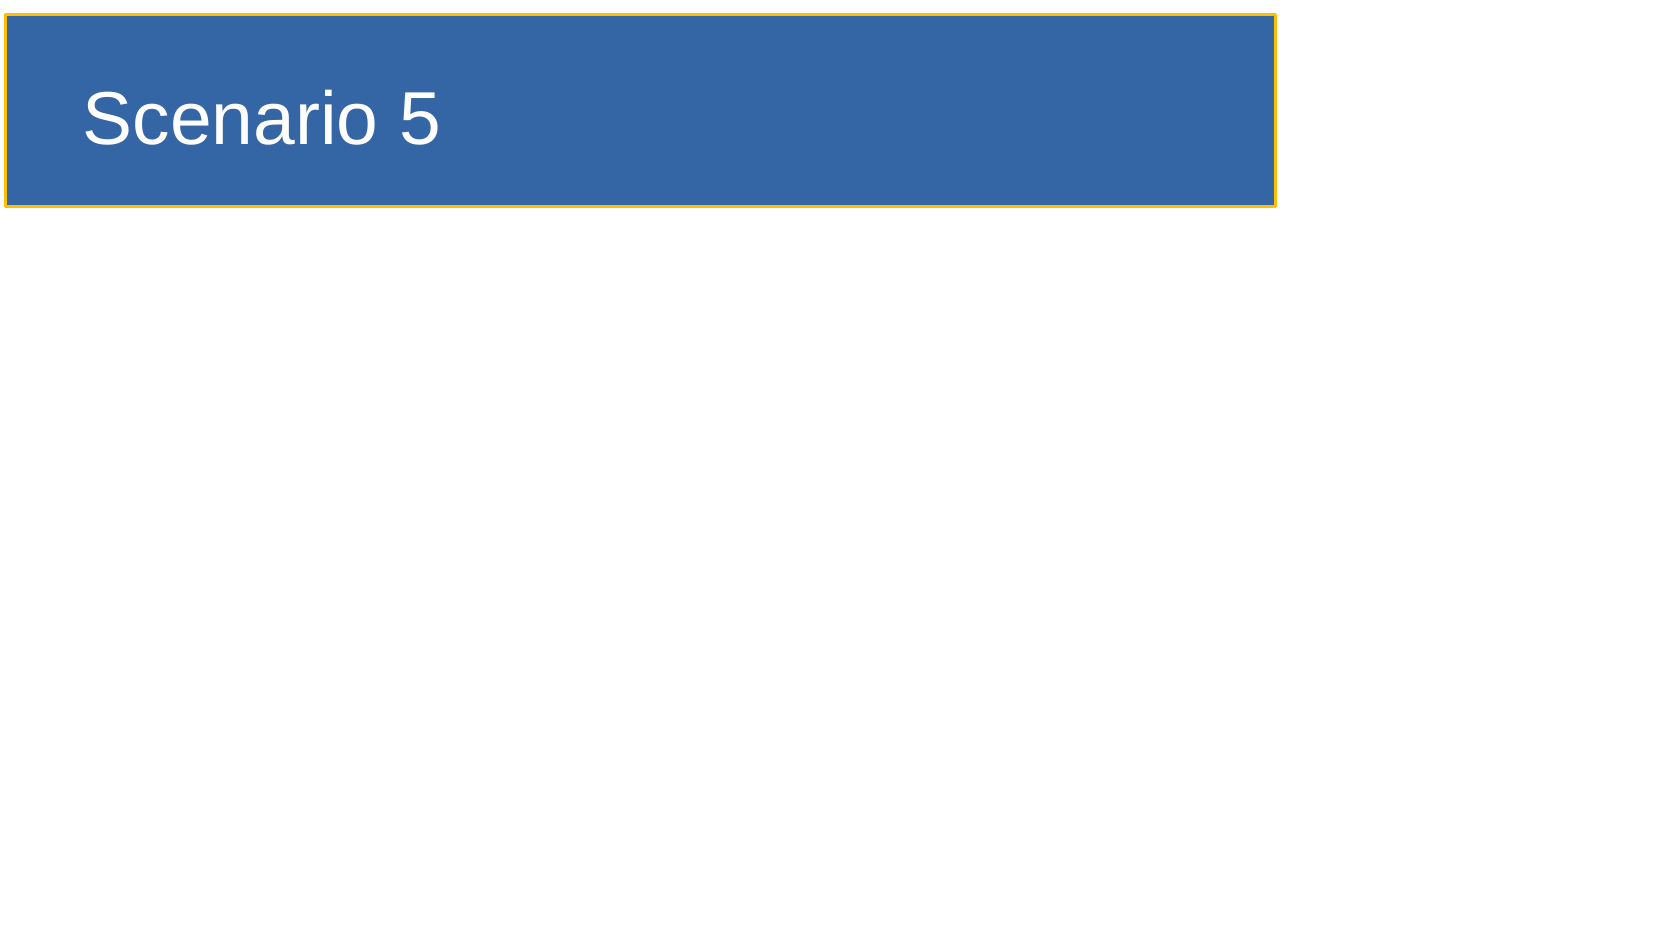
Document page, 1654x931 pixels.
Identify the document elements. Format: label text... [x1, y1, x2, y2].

title Scenario 5 [82, 44, 1235, 192]
